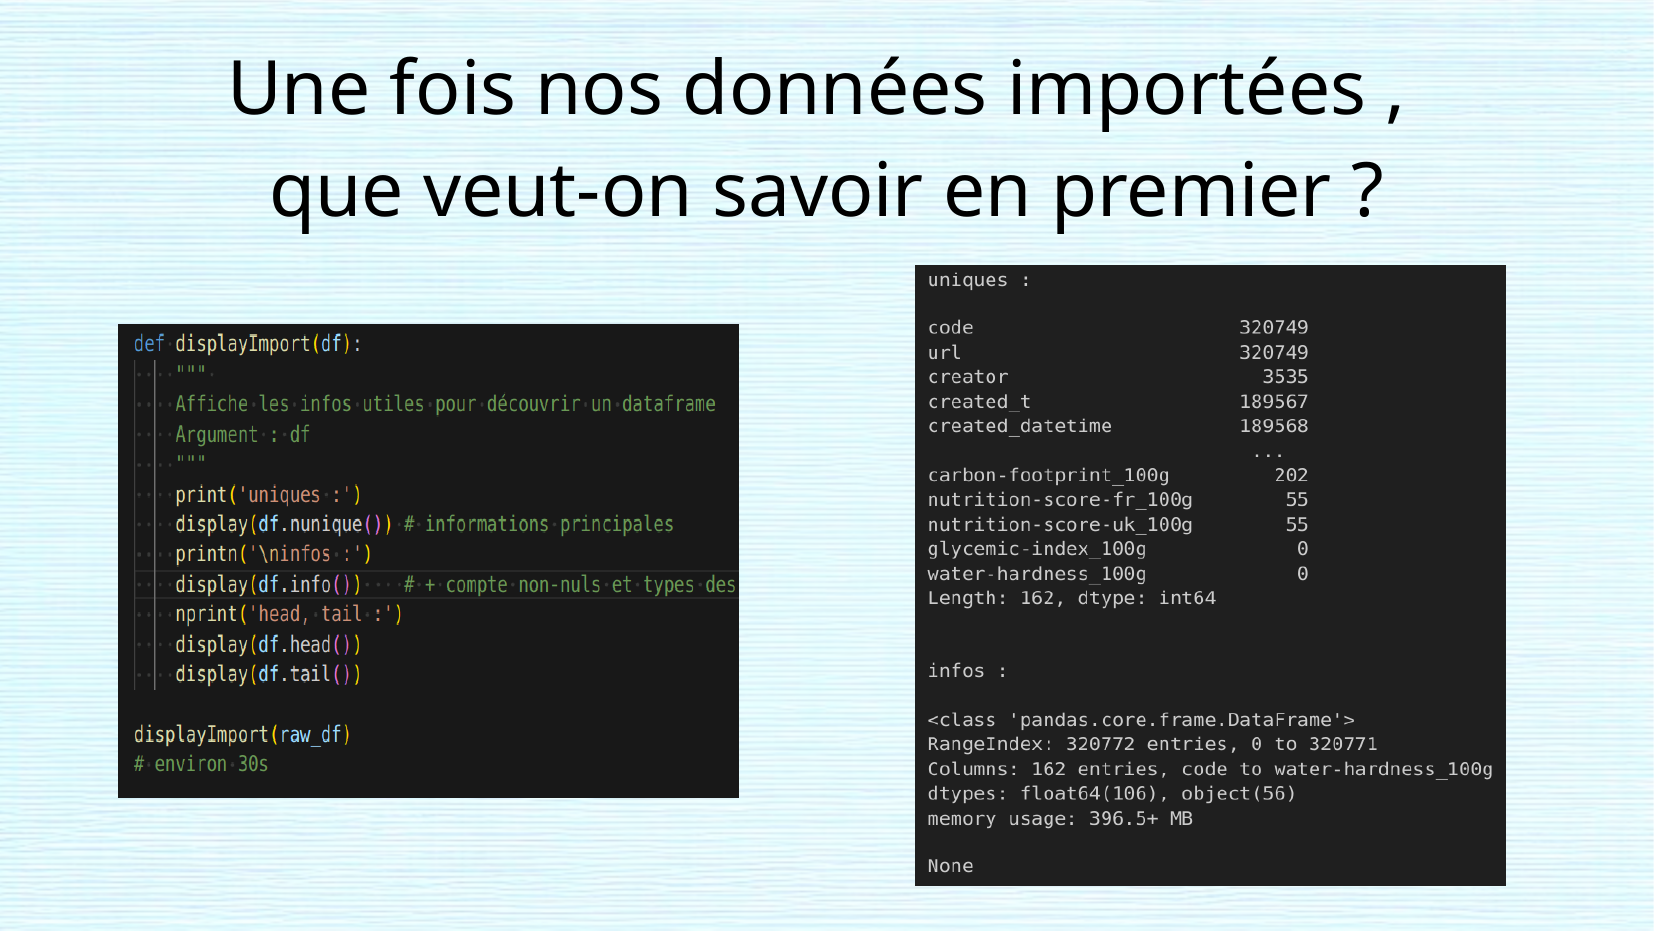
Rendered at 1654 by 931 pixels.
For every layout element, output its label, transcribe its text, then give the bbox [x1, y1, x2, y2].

picture [118, 324, 739, 798]
picture [915, 265, 1506, 886]
title Une fois nos données importées , que veut-on savoir en premier ? [82, 59, 1571, 215]
